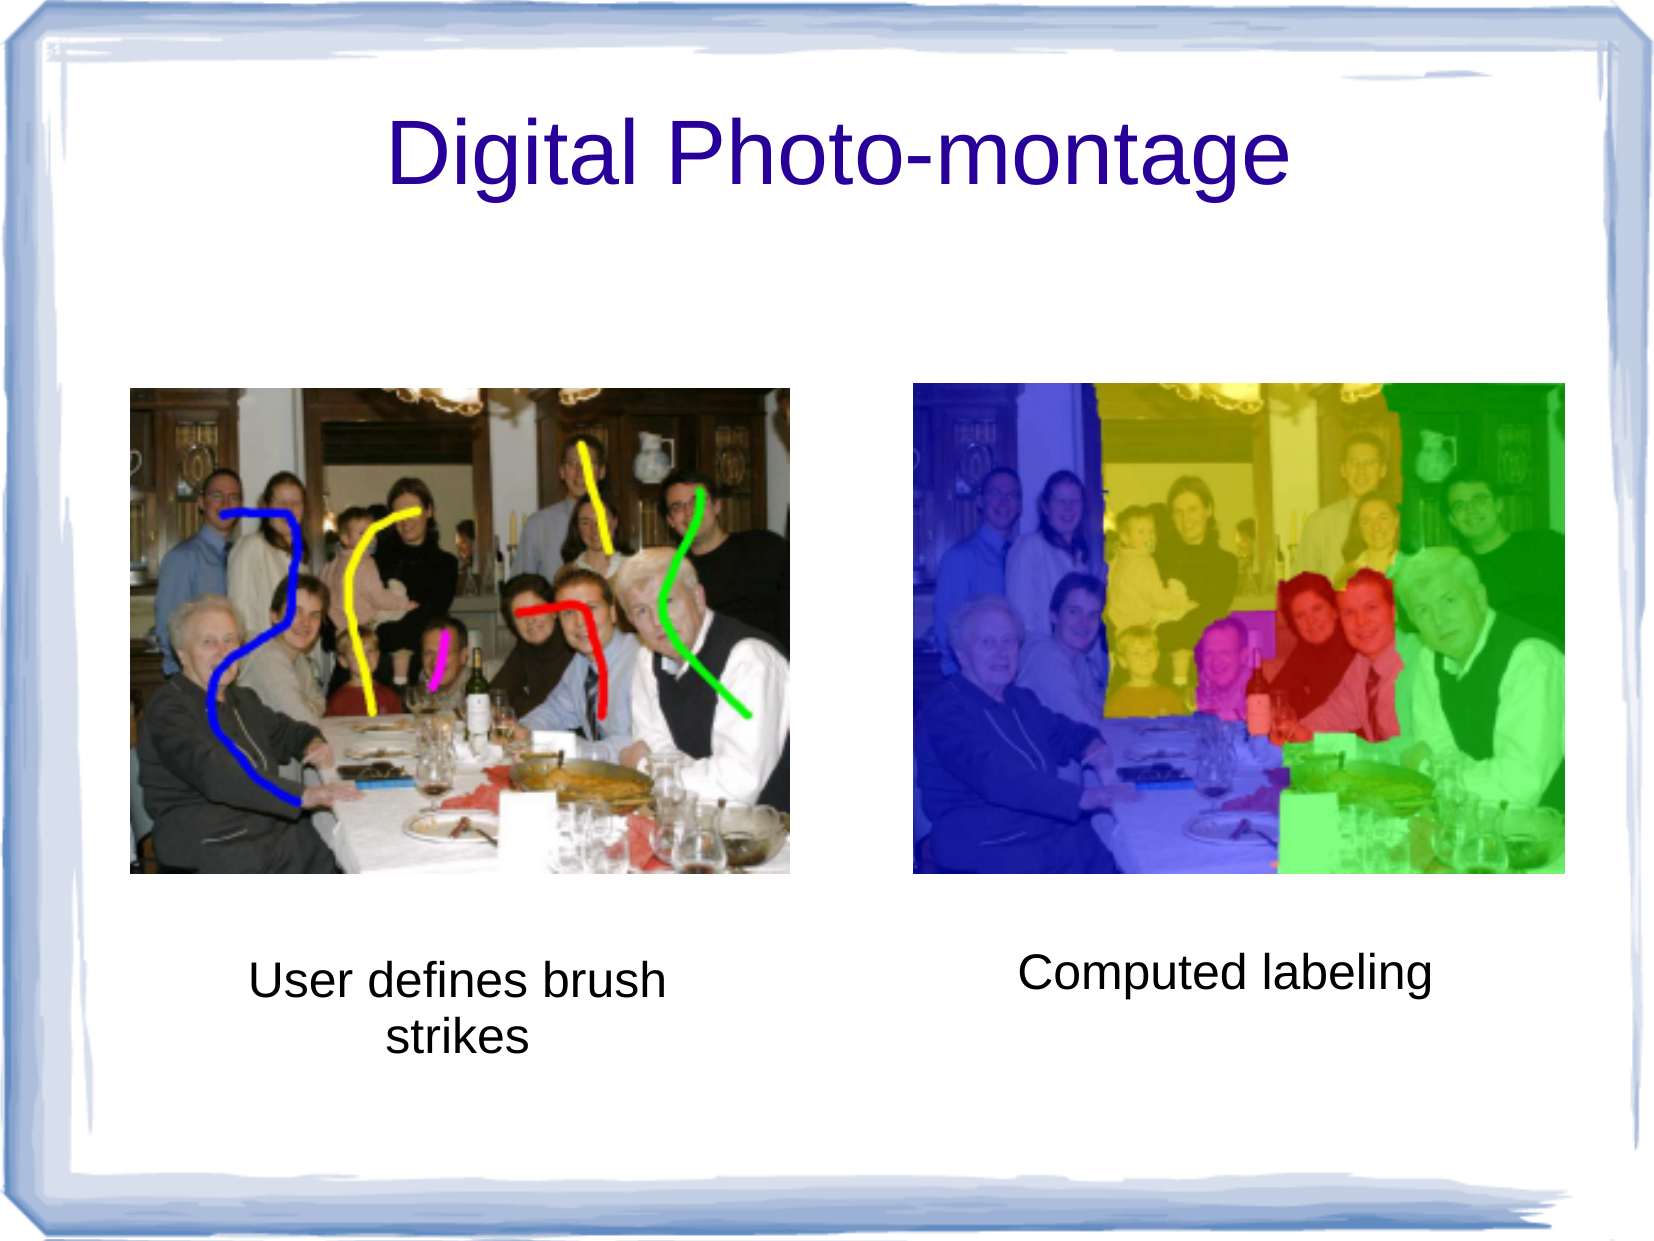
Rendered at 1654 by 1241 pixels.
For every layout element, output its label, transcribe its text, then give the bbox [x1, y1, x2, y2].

picture [0, 0, 1654, 1241]
text_box Computed labeling [944, 936, 1506, 1008]
text_box User defines brush strikes [177, 944, 739, 1072]
title Digital Photo-montage [82, 49, 1571, 257]
